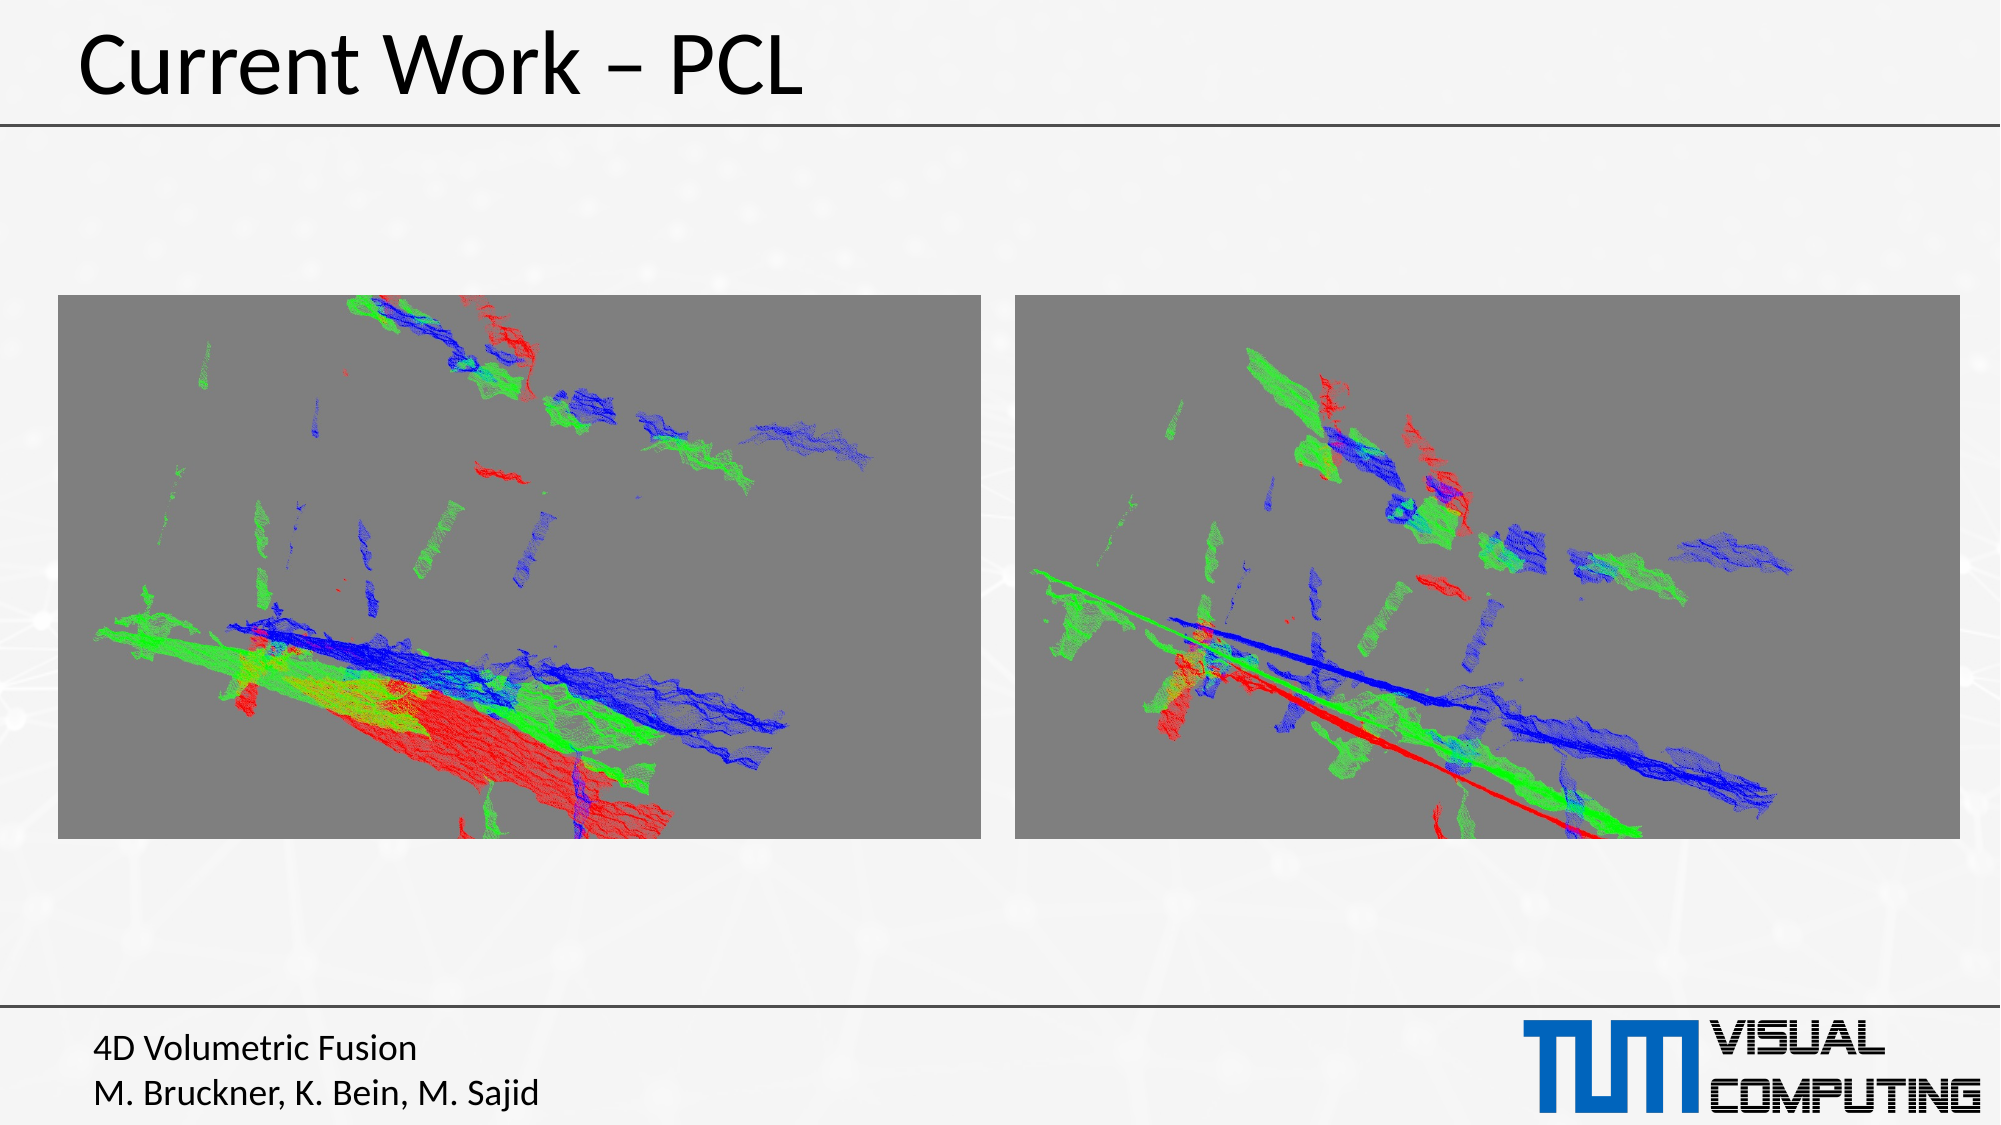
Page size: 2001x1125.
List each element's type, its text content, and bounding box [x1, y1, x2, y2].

title Current Work – PCL [78, 0, 1510, 143]
picture [1523, 1018, 1983, 1117]
picture [1015, 295, 1960, 839]
picture [58, 295, 981, 839]
